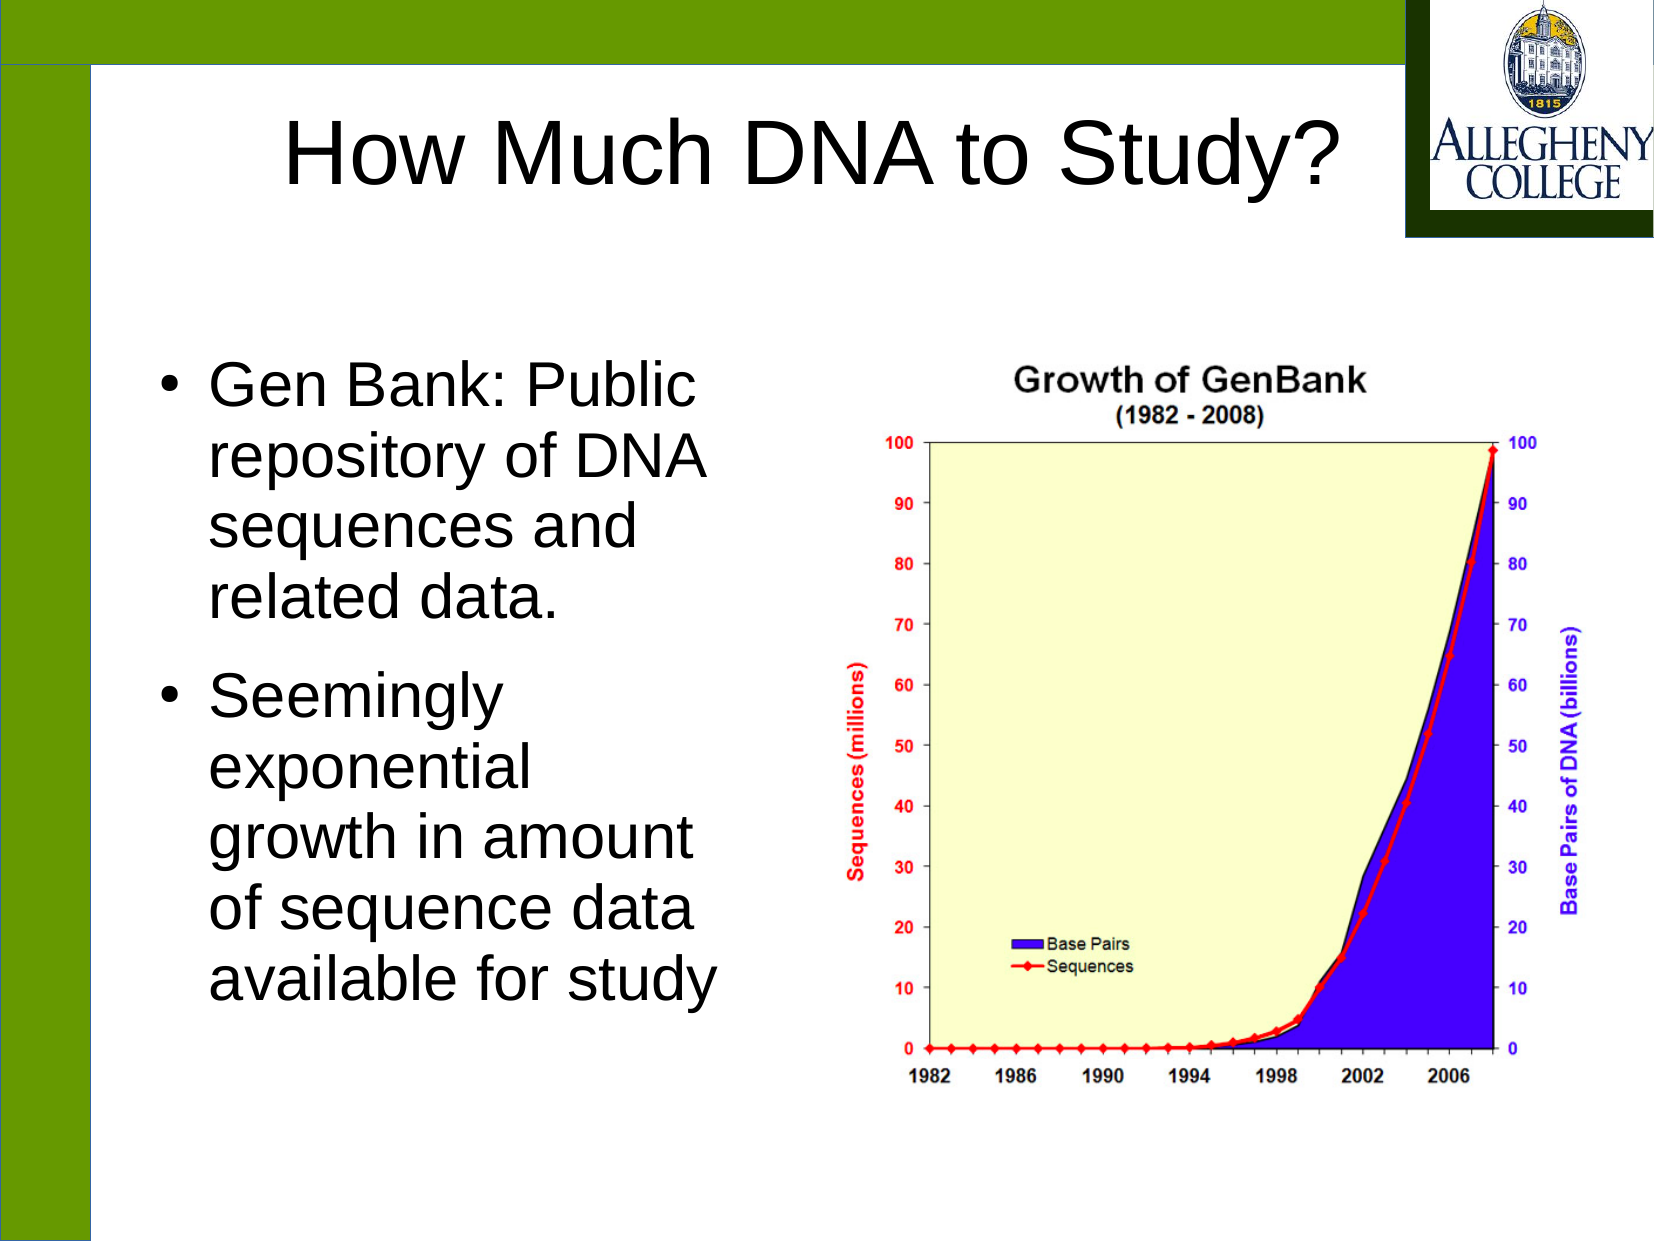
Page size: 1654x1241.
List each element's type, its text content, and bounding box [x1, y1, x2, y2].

picture [826, 327, 1599, 1120]
list Gen Bank: Public repository of DNA sequences and related data. Seemingly exponential growth in amount of sequence data available for study [141, 349, 721, 1035]
title How Much DNA to Study? [112, 65, 1515, 257]
text_box [0, 0, 1654, 1241]
picture [1430, 0, 1654, 210]
